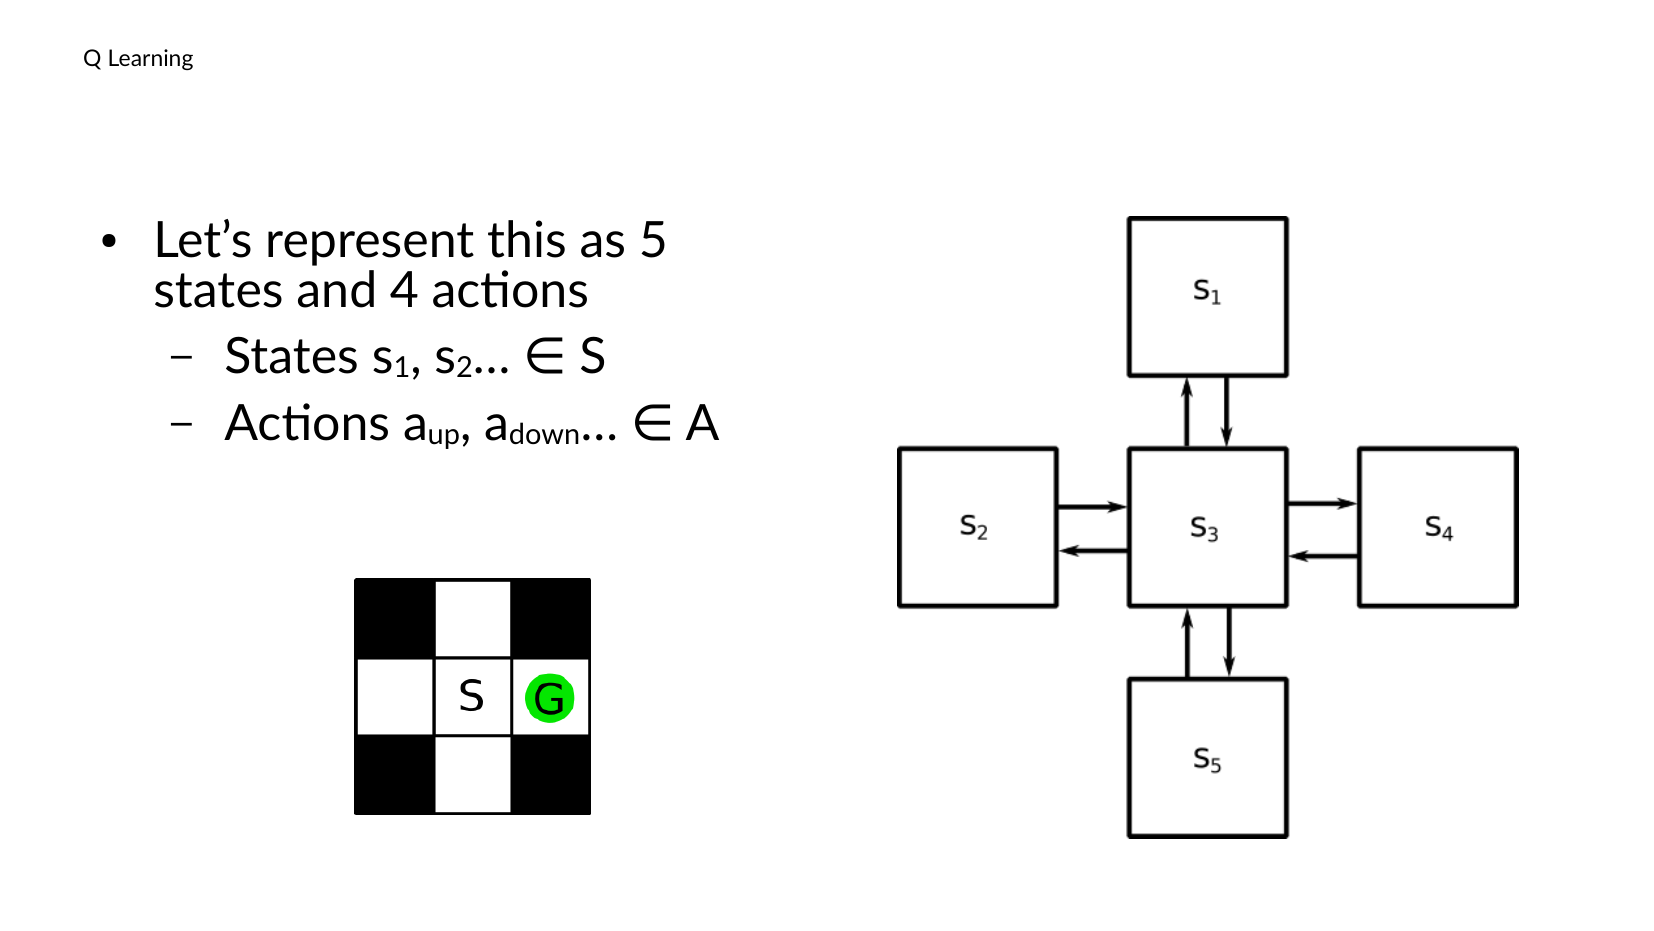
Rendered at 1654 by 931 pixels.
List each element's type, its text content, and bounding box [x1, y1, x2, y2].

picture [897, 216, 1519, 839]
title Q Learning [83, 0, 1571, 119]
list Let’s represent this as 5 states and 4 actions States s1, s2… ∈ S Actions aup, adown… ∈ A [82, 217, 809, 839]
picture [354, 578, 591, 815]
